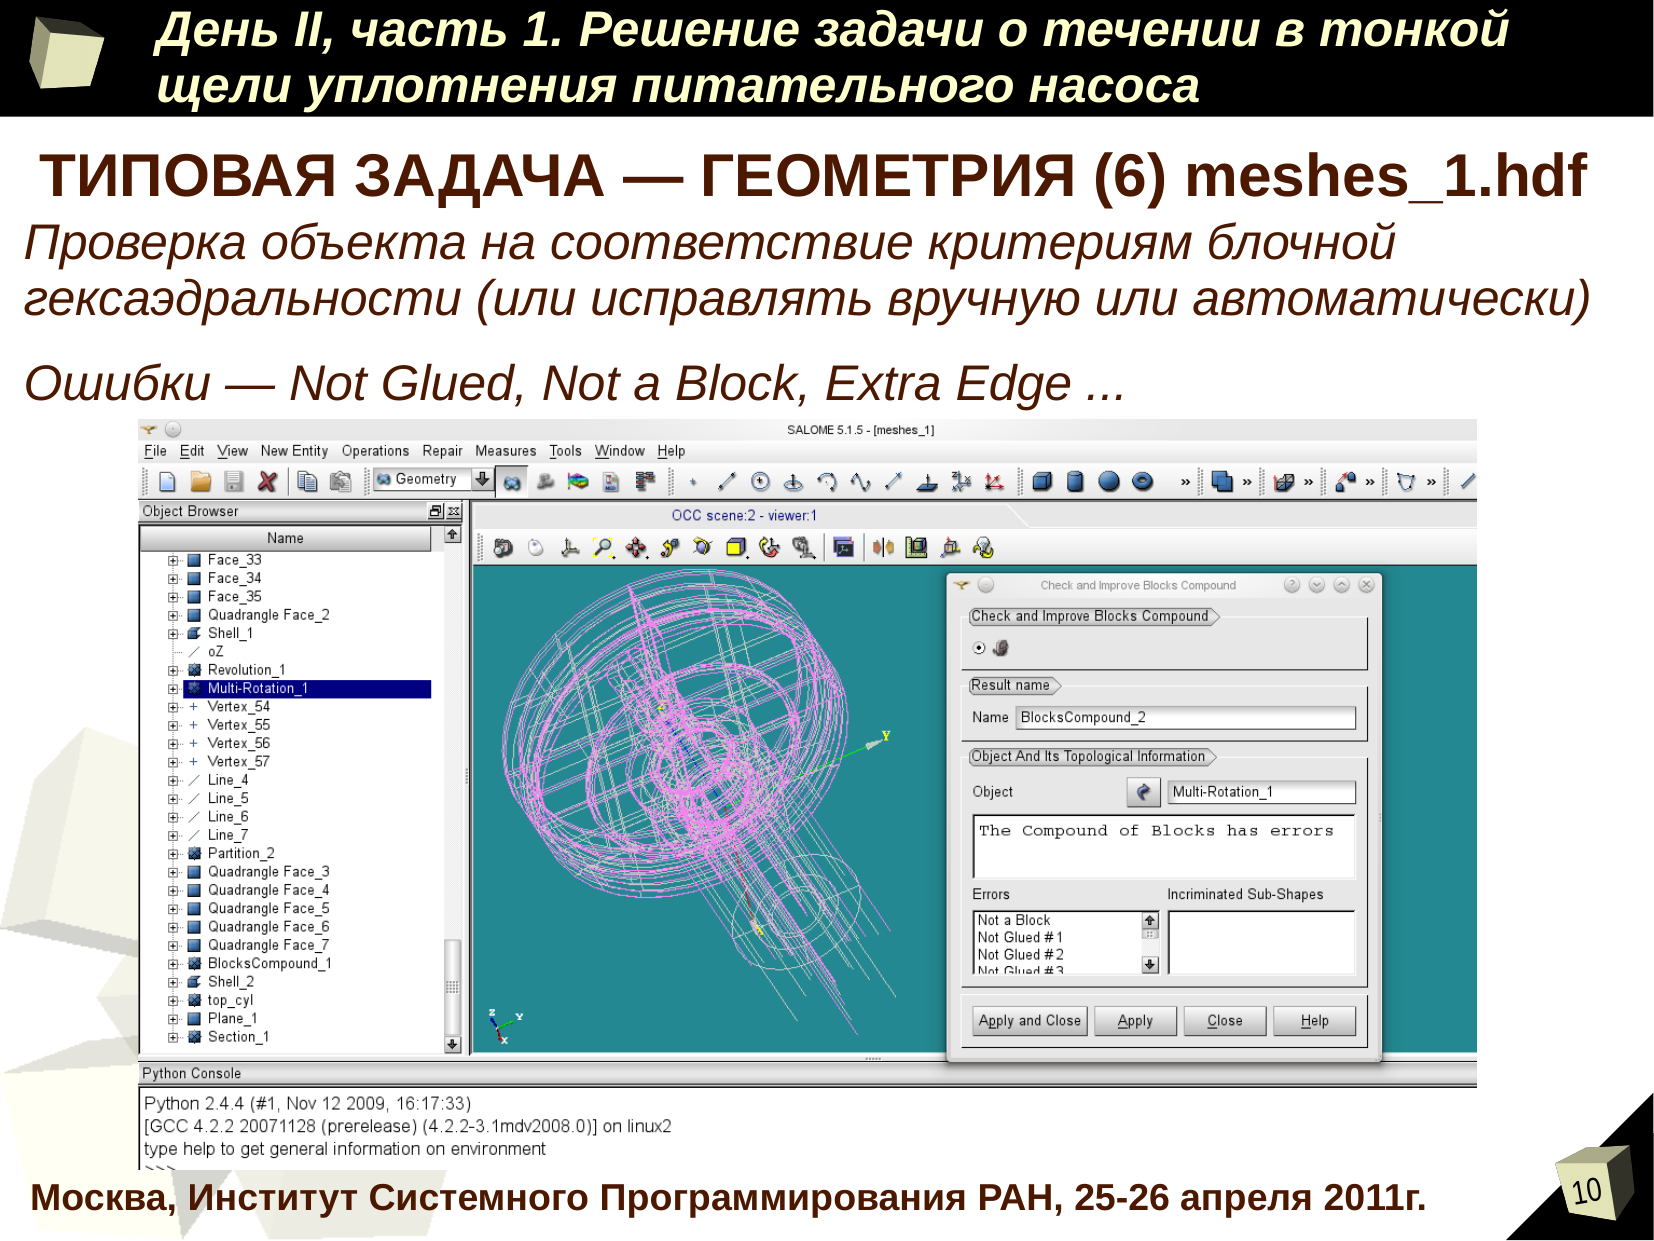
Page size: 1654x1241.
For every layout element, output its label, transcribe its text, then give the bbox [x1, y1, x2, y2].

picture [0, 419, 1477, 1241]
picture [464, 1193, 472, 1198]
text_box ТИПОВАЯ ЗАДАЧА — ГЕОМЕТРИЯ (6) meshes_1.hdf [24, 134, 1625, 206]
text_box Проверка объекта на соответствие критериям блочной гексаэдральности (или исправлять вручную или автоматически) Ошибки — Not Glued, Not a Block, Extra Edge ... [8, 206, 1654, 419]
